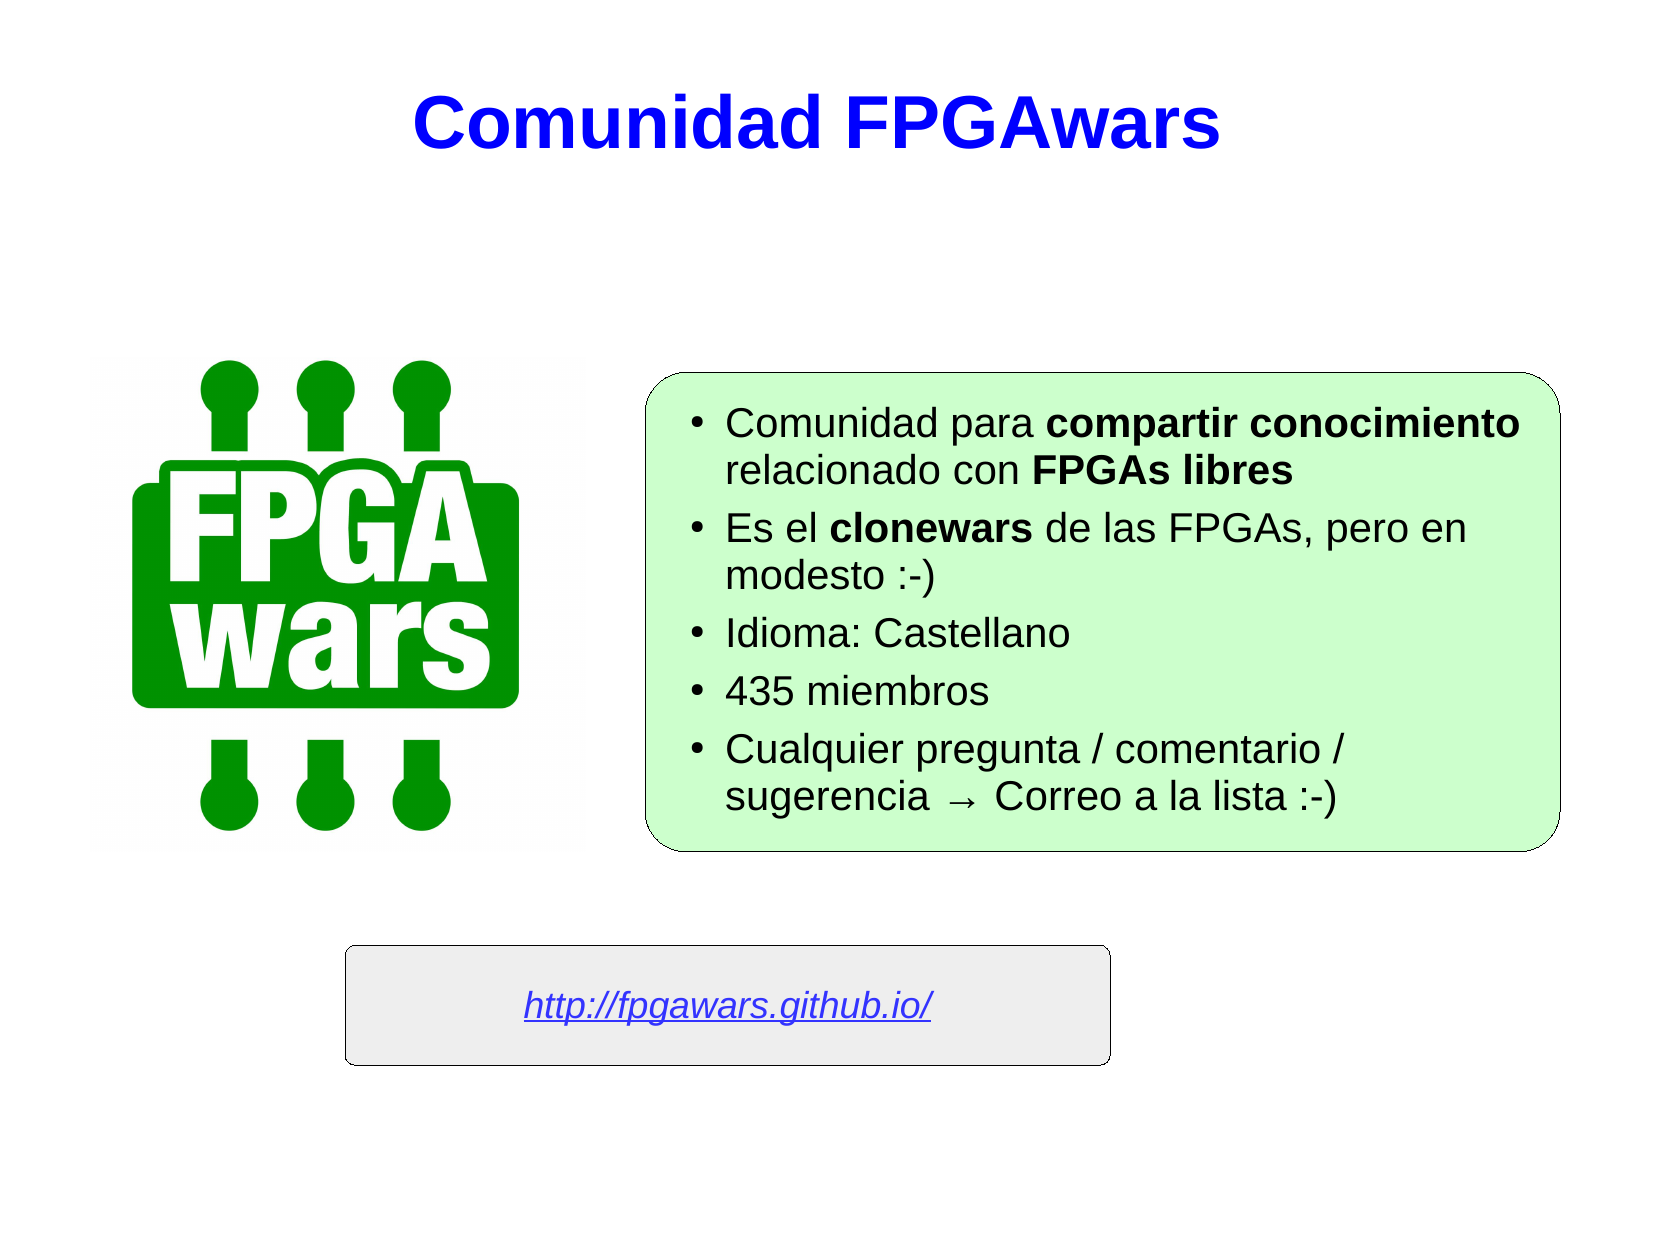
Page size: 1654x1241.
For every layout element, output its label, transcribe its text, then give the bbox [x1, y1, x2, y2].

text_box Comunidad FPGAwars [90, 73, 1546, 257]
text_box Comunidad para compartir conocimiento relacionado con FPGAs libres Es el clonewars de las FPGAs, pero en modesto :-) Idioma: Castellano 435 miembros Cualquier pregunta / comentario / sugerencia → Correo a la lista :-) [675, 392, 1561, 886]
picture [90, 357, 586, 852]
text_box http://fpgawars.github.io/ [345, 945, 1111, 1066]
text_box [645, 372, 1555, 851]
